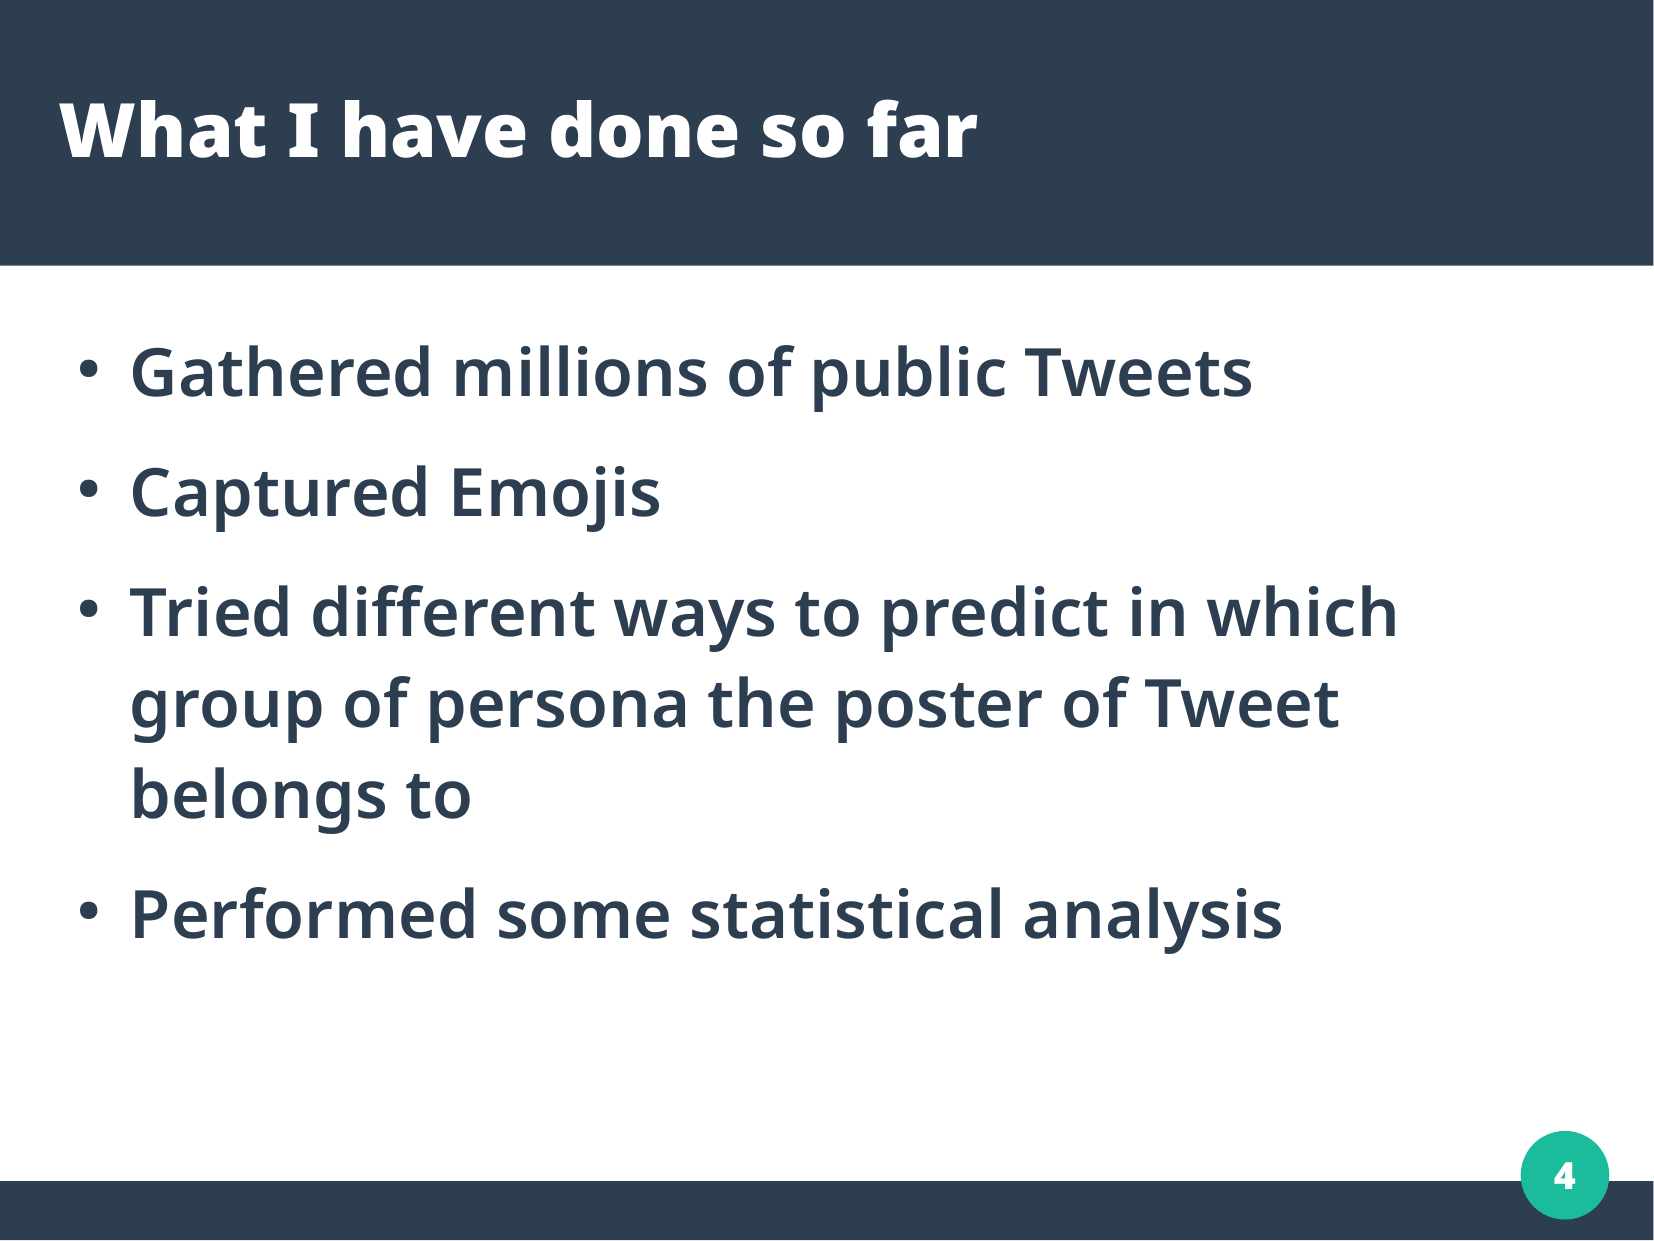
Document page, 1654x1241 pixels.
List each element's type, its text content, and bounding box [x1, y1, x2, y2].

list Gathered millions of public Tweets Captured Emojis Tried different ways to predict in which group of persona the poster of Tweet belongs to Performed some statistical analysis [59, 324, 1595, 1152]
title What I have done so far [59, 49, 1595, 207]
